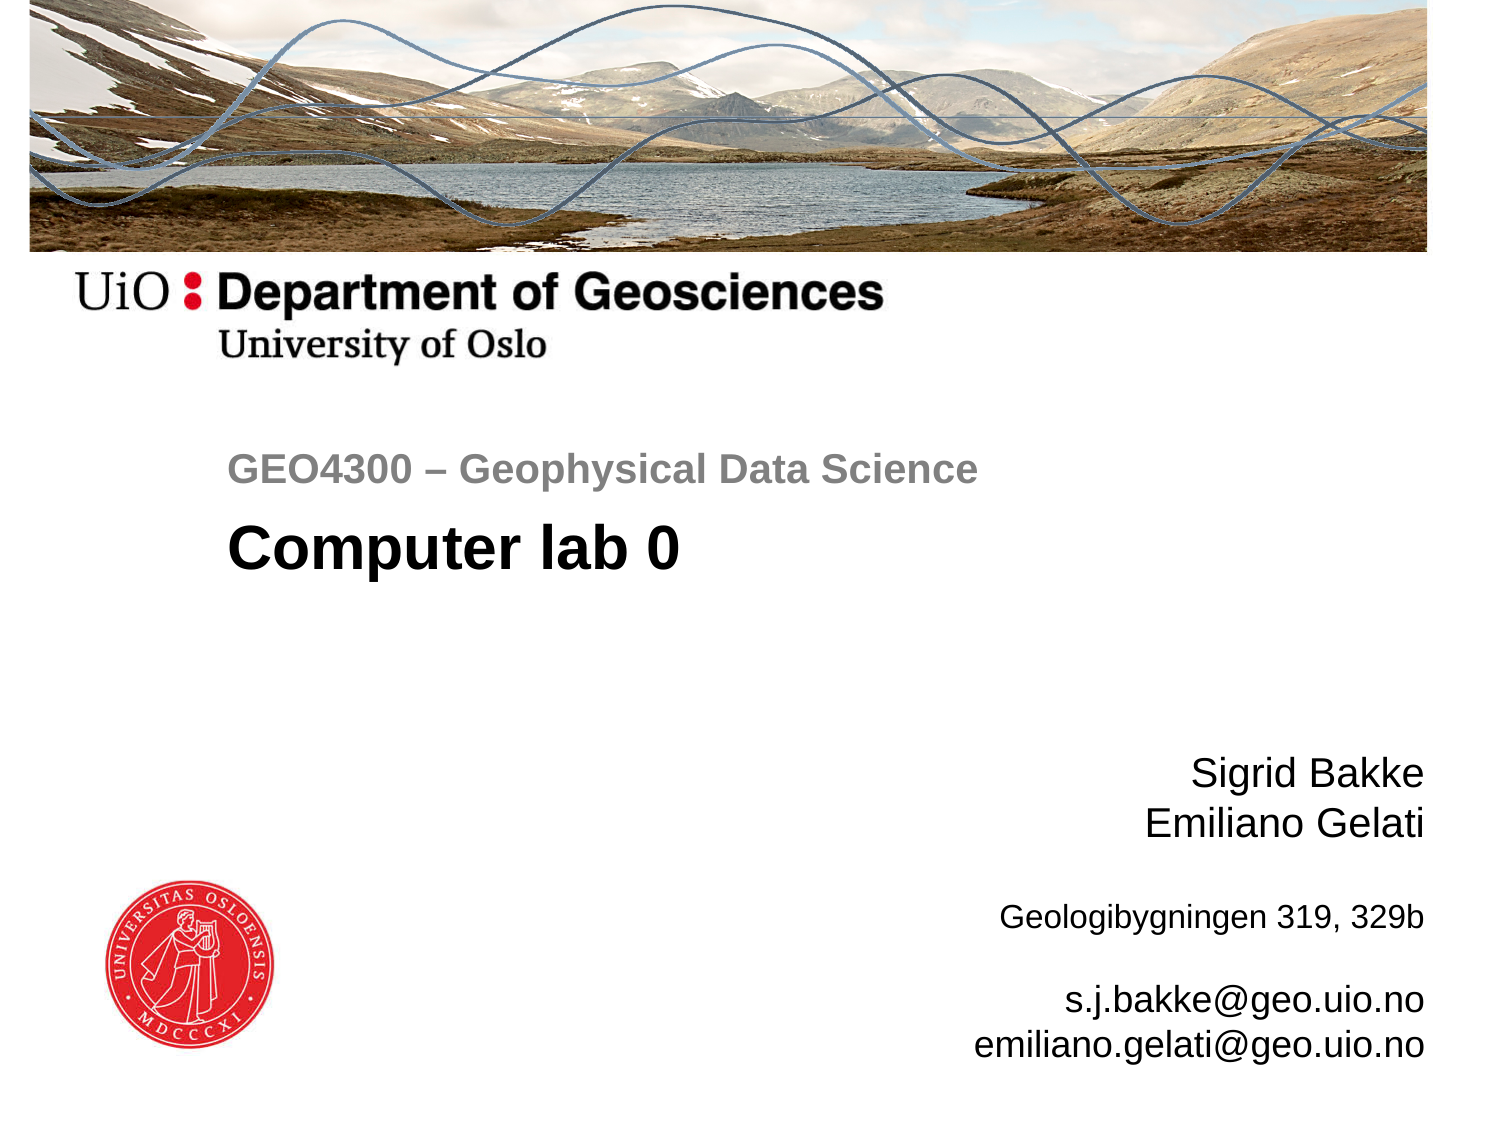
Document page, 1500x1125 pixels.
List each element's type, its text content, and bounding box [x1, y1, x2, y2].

picture [0, 0, 1500, 1125]
text_box Computer lab 0 [212, 499, 1027, 787]
text_box GEO4300 – Geophysical Data Science [212, 312, 1350, 500]
text_box Sigrid Bakke Emiliano Gelati Geologibygningen 319, 329b s.j.bakke@geo.uio.no emiliano.gelati@geo.uio.no [915, 738, 1440, 1073]
